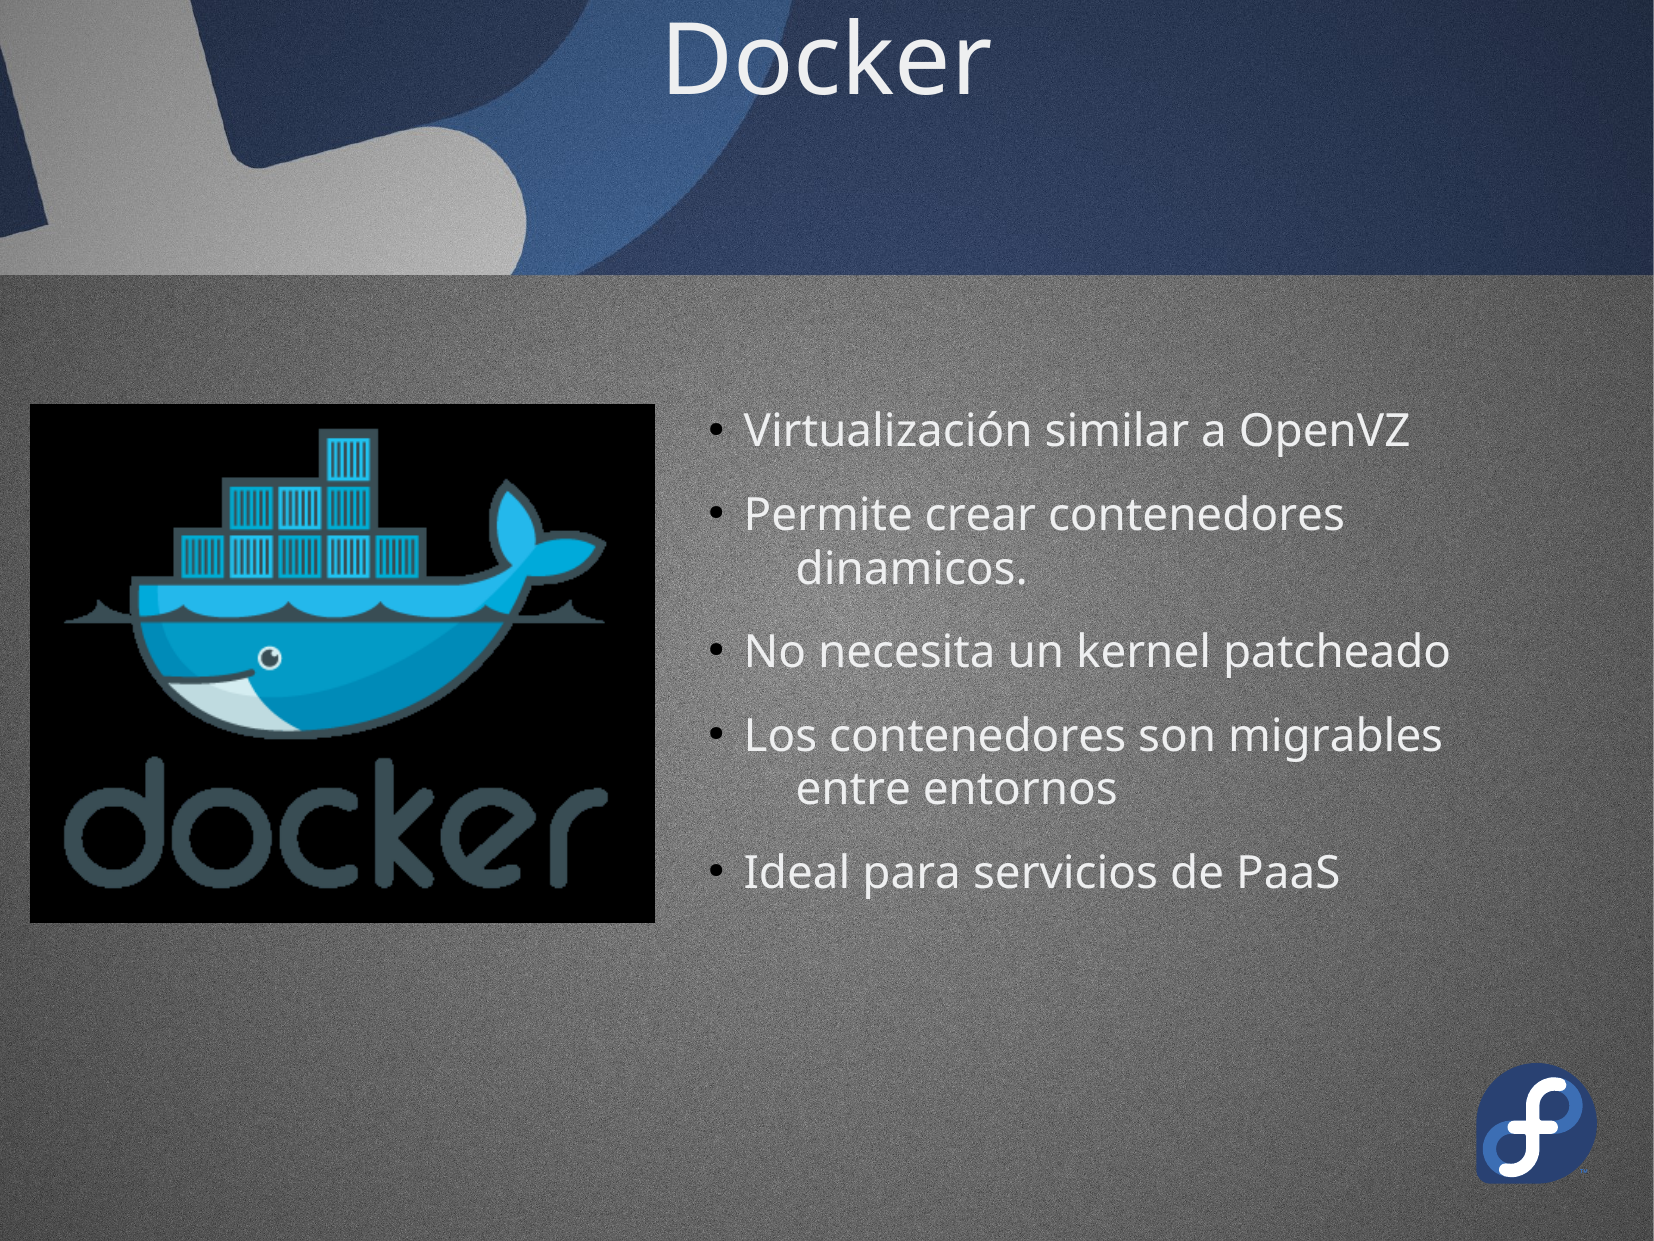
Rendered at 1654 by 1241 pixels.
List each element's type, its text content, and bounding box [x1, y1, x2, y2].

picture [0, 0, 1654, 1241]
text_box Docker [88, 0, 1565, 237]
text_box Virtualización similar a OpenVZ Permite crear contenedores dinamicos. No necesita un kernel patcheado Los contenedores son migrables entre entornos Ideal para servicios de PaaS [689, 402, 1516, 1021]
